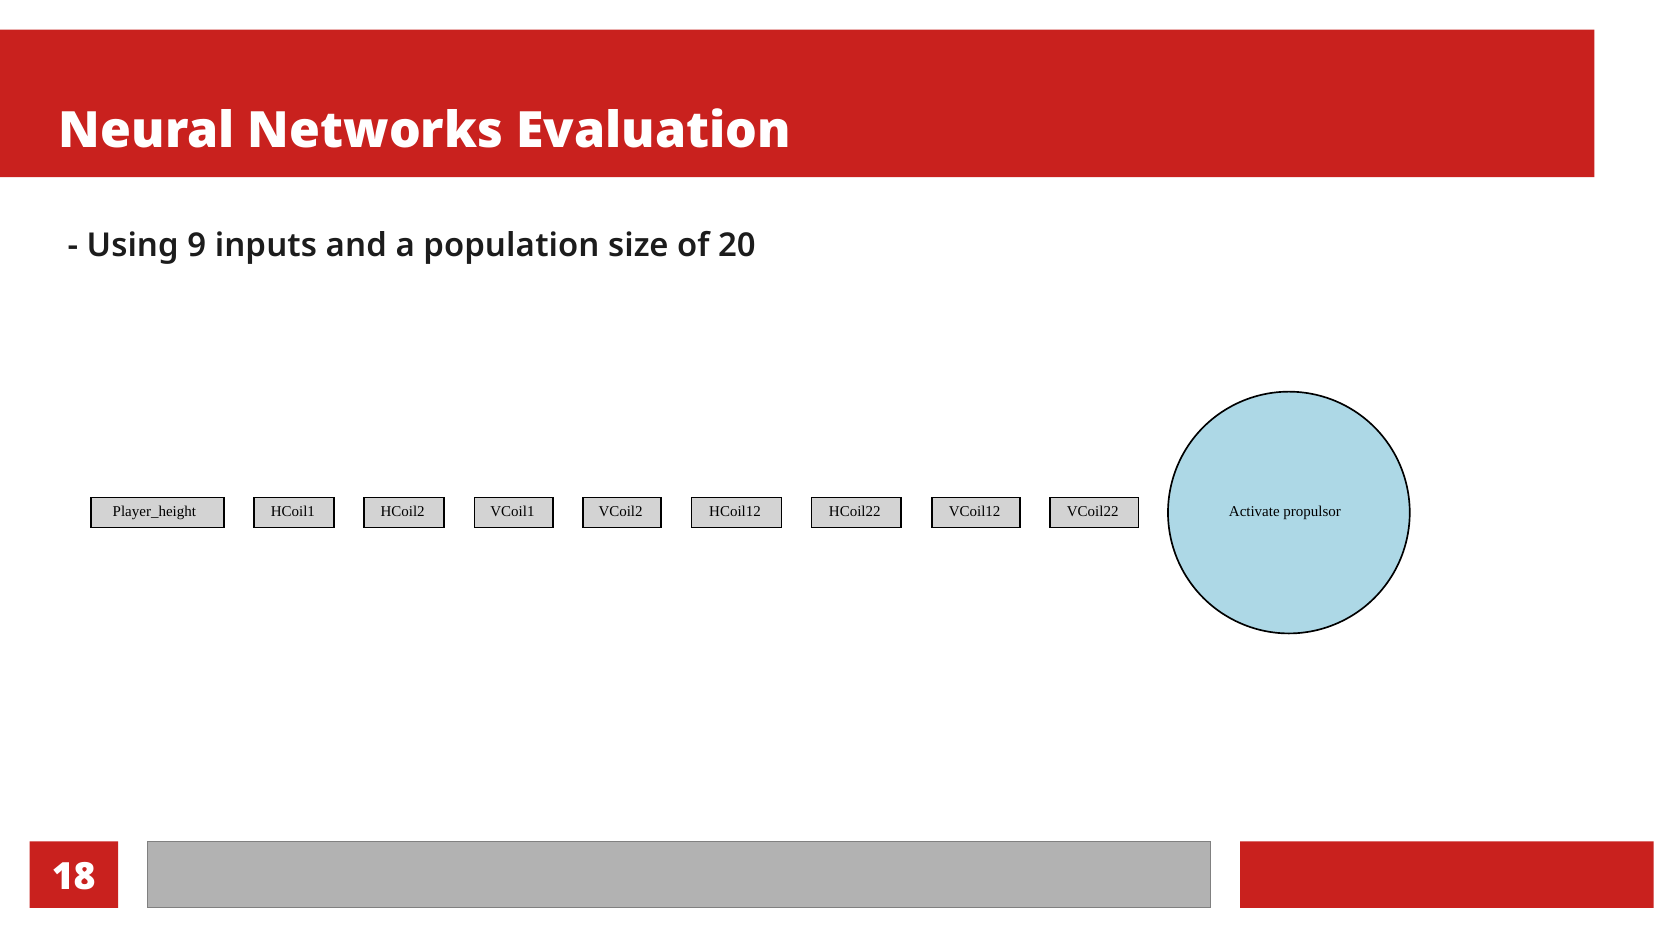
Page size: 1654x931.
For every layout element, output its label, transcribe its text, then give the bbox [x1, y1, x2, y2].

list - Using 9 inputs and a population size of 20 [59, 221, 827, 296]
title Neural Networks Evaluation [59, 44, 1595, 163]
picture [83, 383, 1418, 642]
